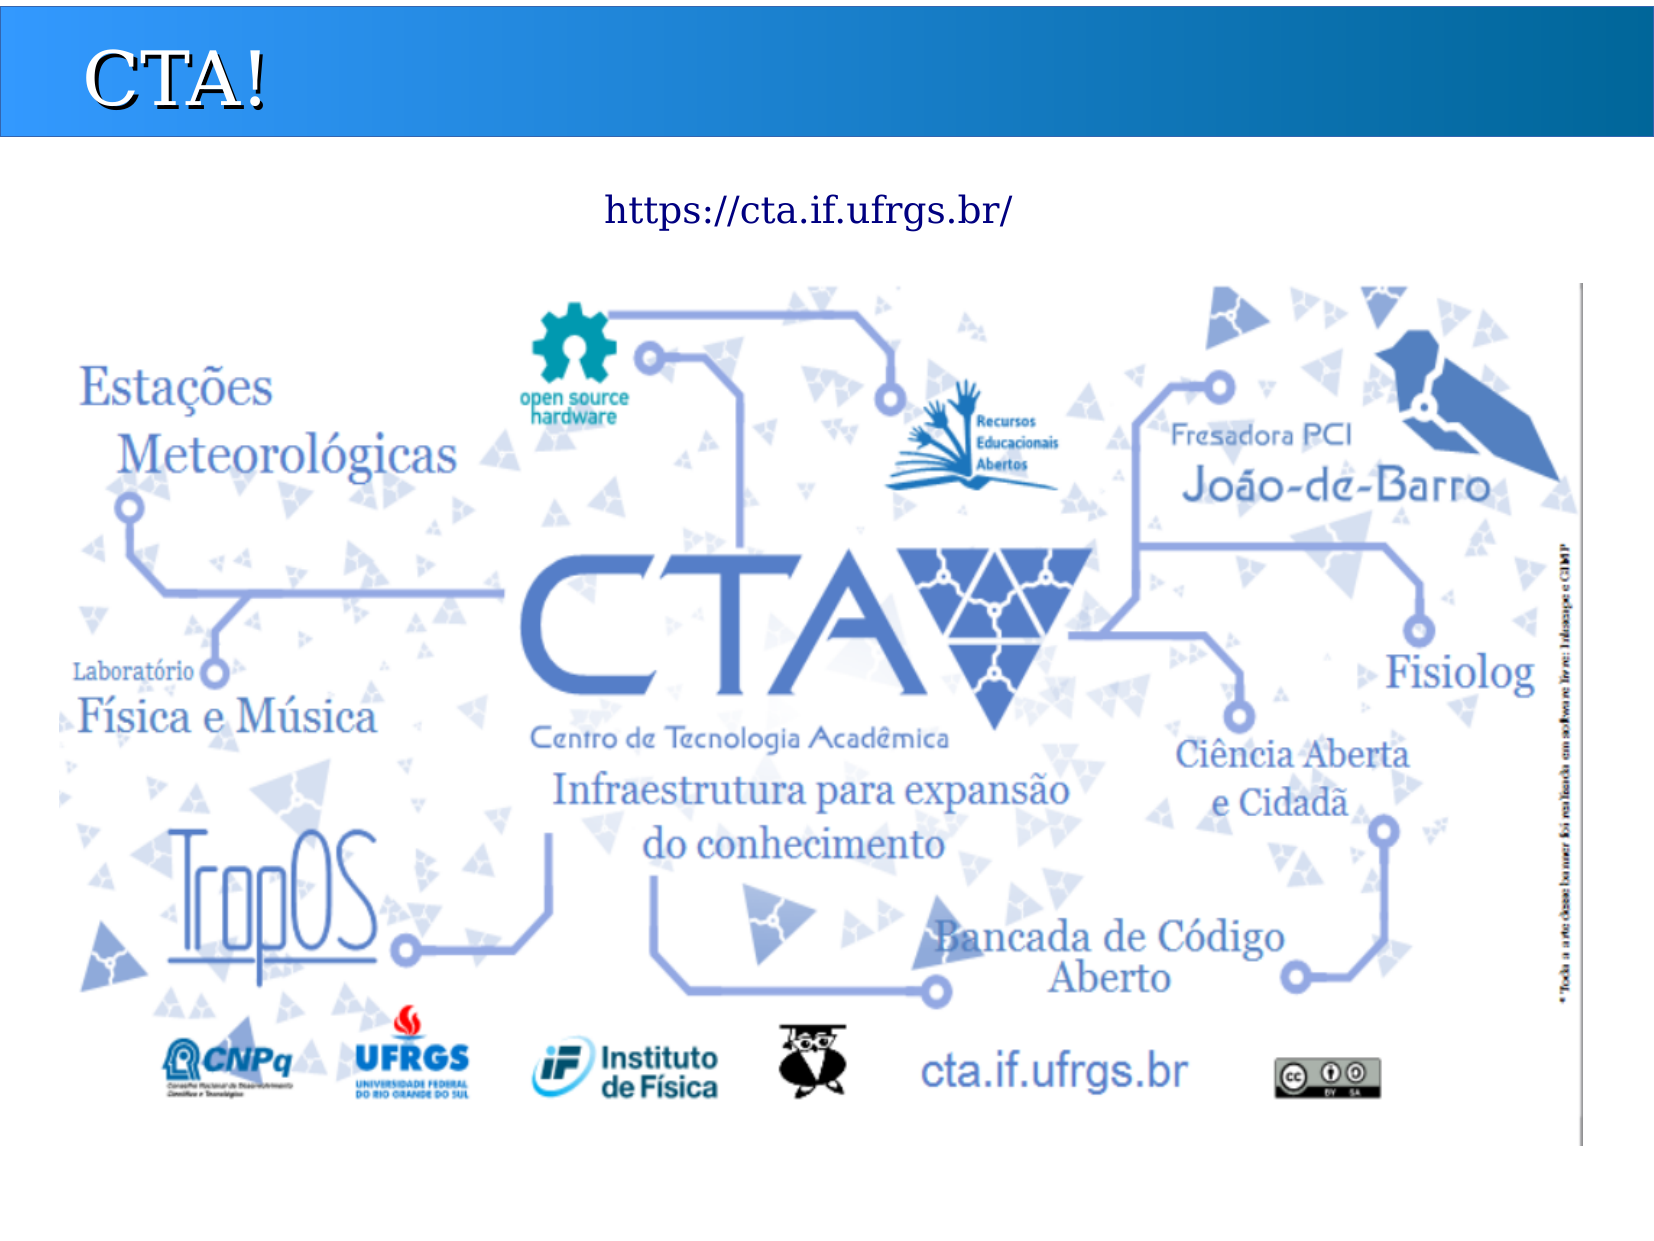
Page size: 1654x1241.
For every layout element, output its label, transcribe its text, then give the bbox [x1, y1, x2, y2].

text_box [1571, 6, 1654, 137]
text_box [0, 6, 82, 137]
picture [59, 283, 1583, 1146]
text_box https://cta.if.ufrgs.br/ [153, 181, 1464, 283]
title CTA! [82, 0, 1571, 184]
